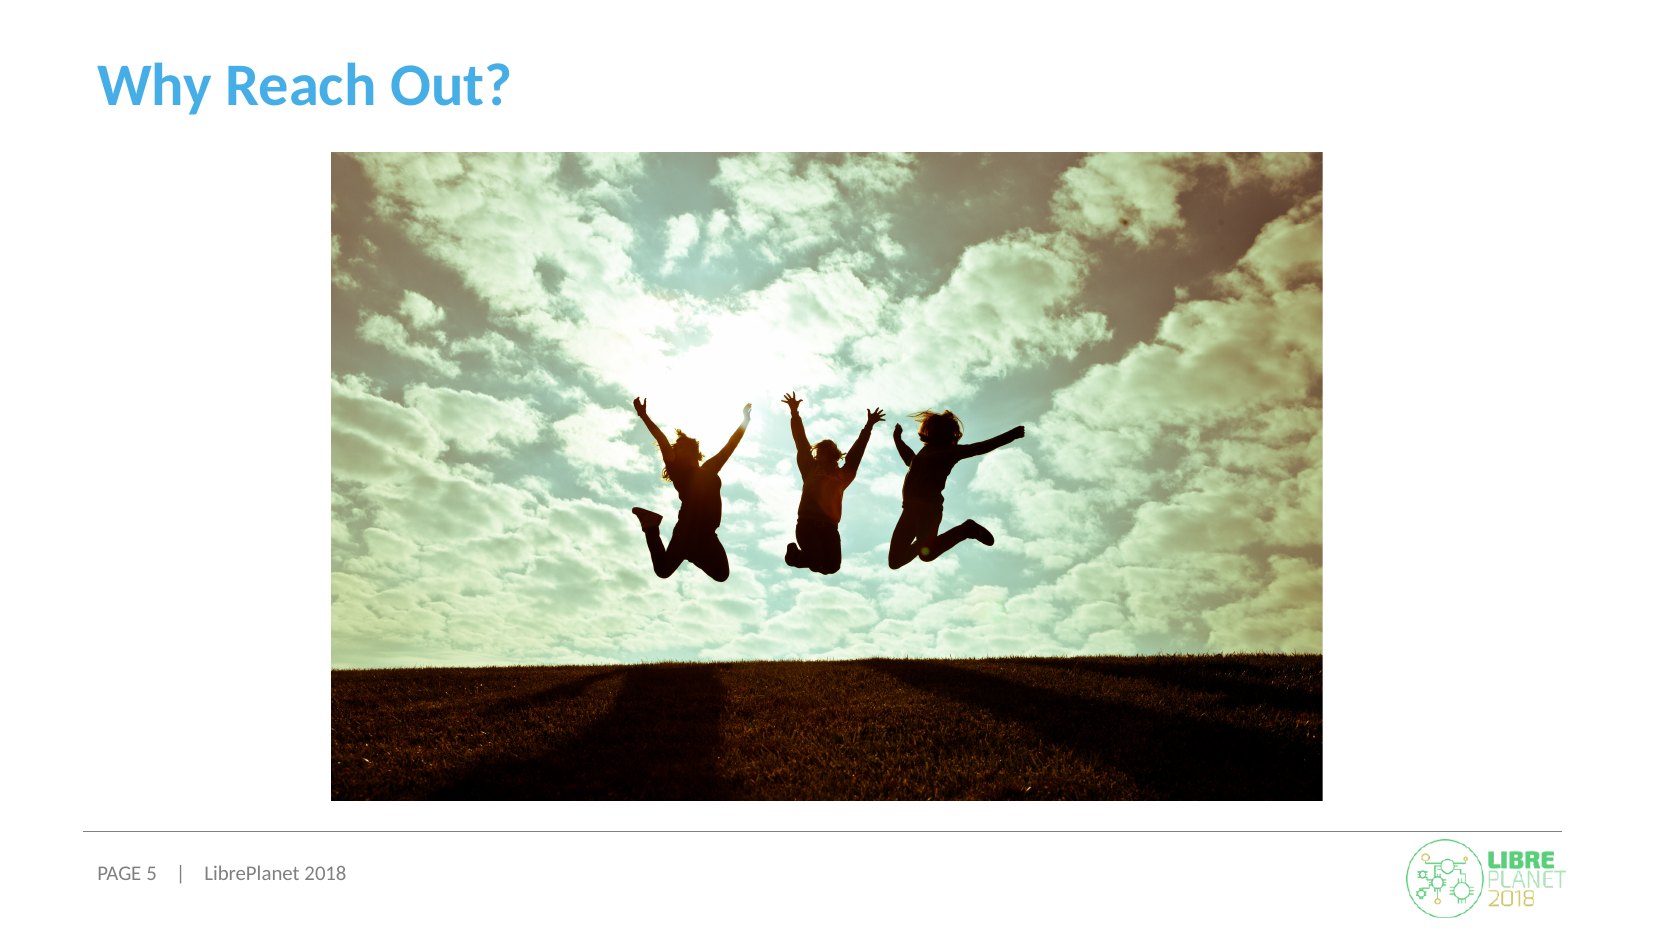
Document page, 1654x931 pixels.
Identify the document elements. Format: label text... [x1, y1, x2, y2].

picture [331, 152, 1323, 801]
text_box Why Reach Out? [82, 37, 1571, 125]
picture [1406, 839, 1566, 918]
